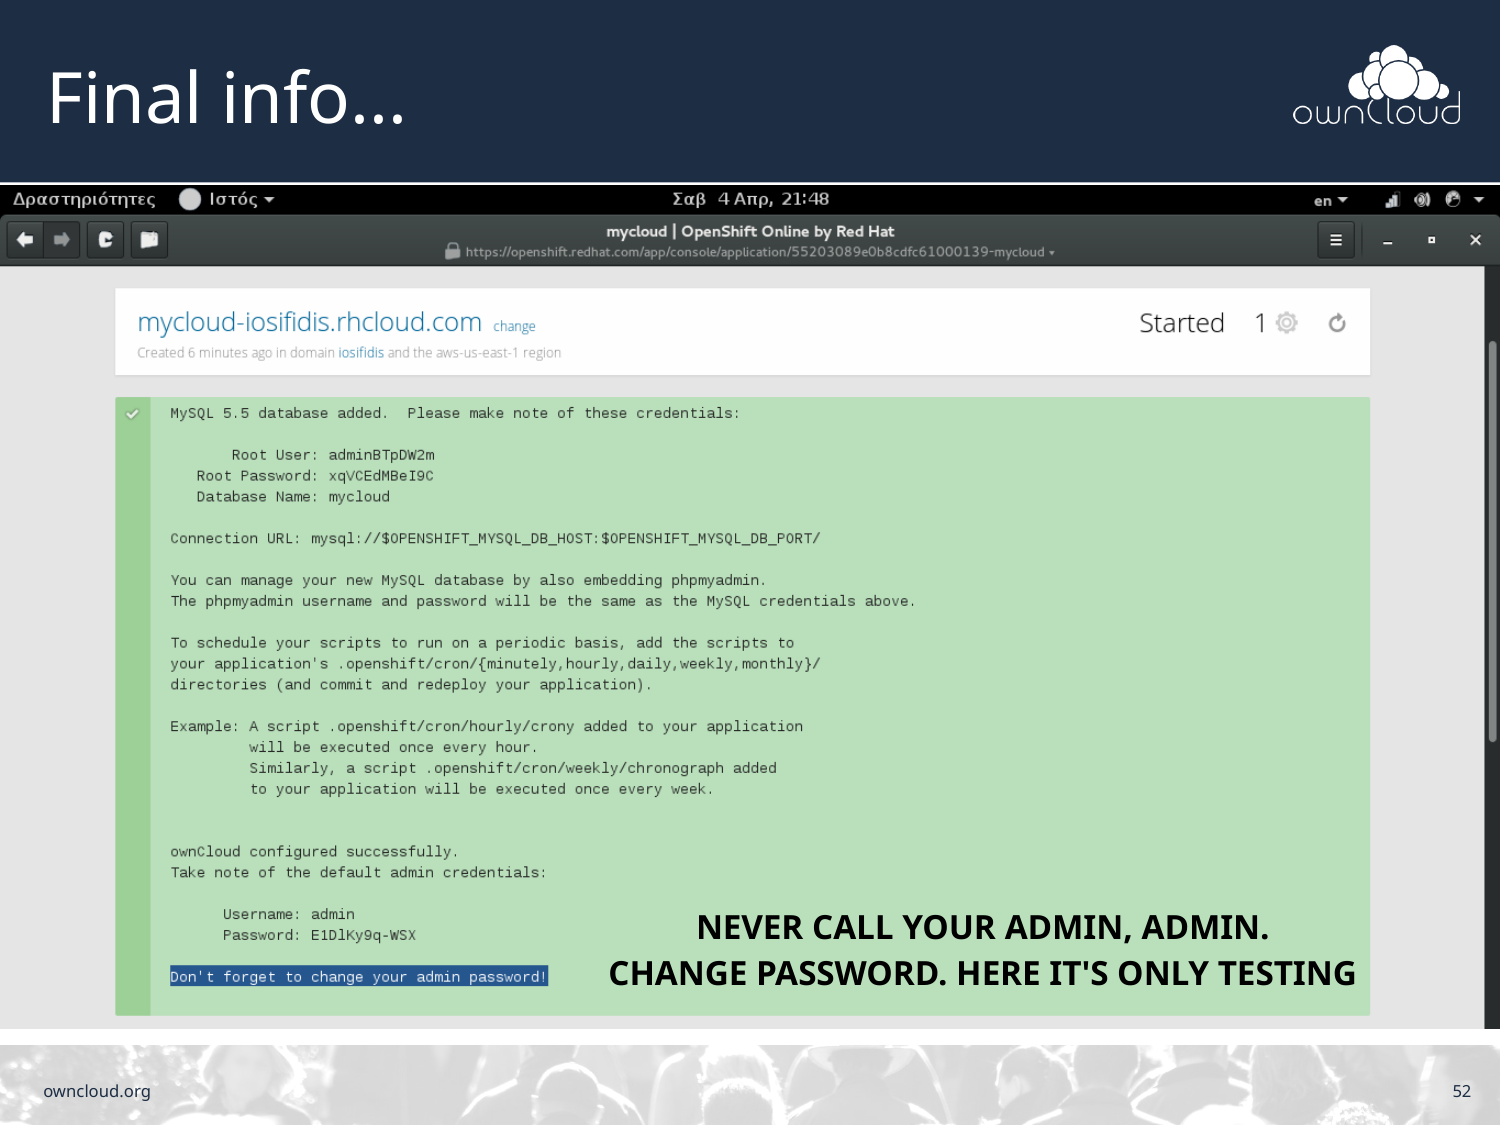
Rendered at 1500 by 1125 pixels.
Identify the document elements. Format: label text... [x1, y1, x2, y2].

picture [1293, 45, 1460, 124]
picture [0, 1045, 1500, 1125]
picture [0, 185, 1500, 1029]
title Final info... [46, 5, 1258, 185]
text_box NEVER CALL YOUR ADMIN, ADMIN. CHANGE PASSWORD. HERE IT'S ONLY TESTING [593, 897, 1374, 1003]
